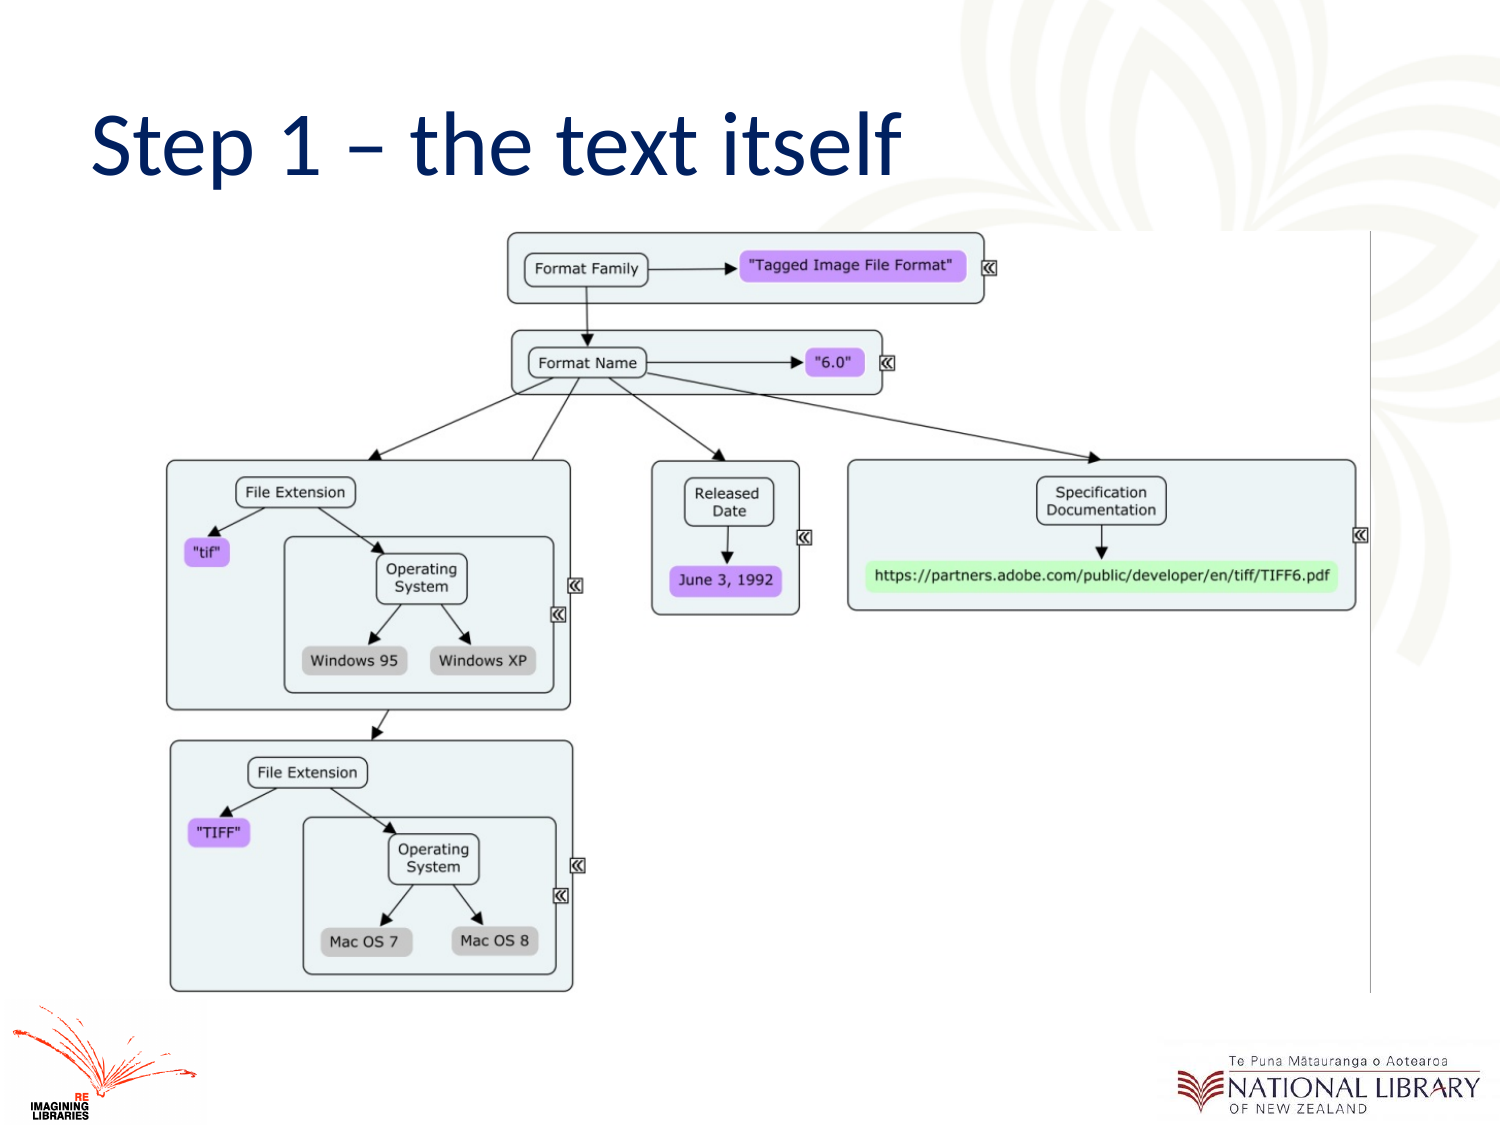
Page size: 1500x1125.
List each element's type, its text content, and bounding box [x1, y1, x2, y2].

title Step 1 – the text itself [75, 45, 1425, 233]
picture [0, 0, 1500, 1125]
